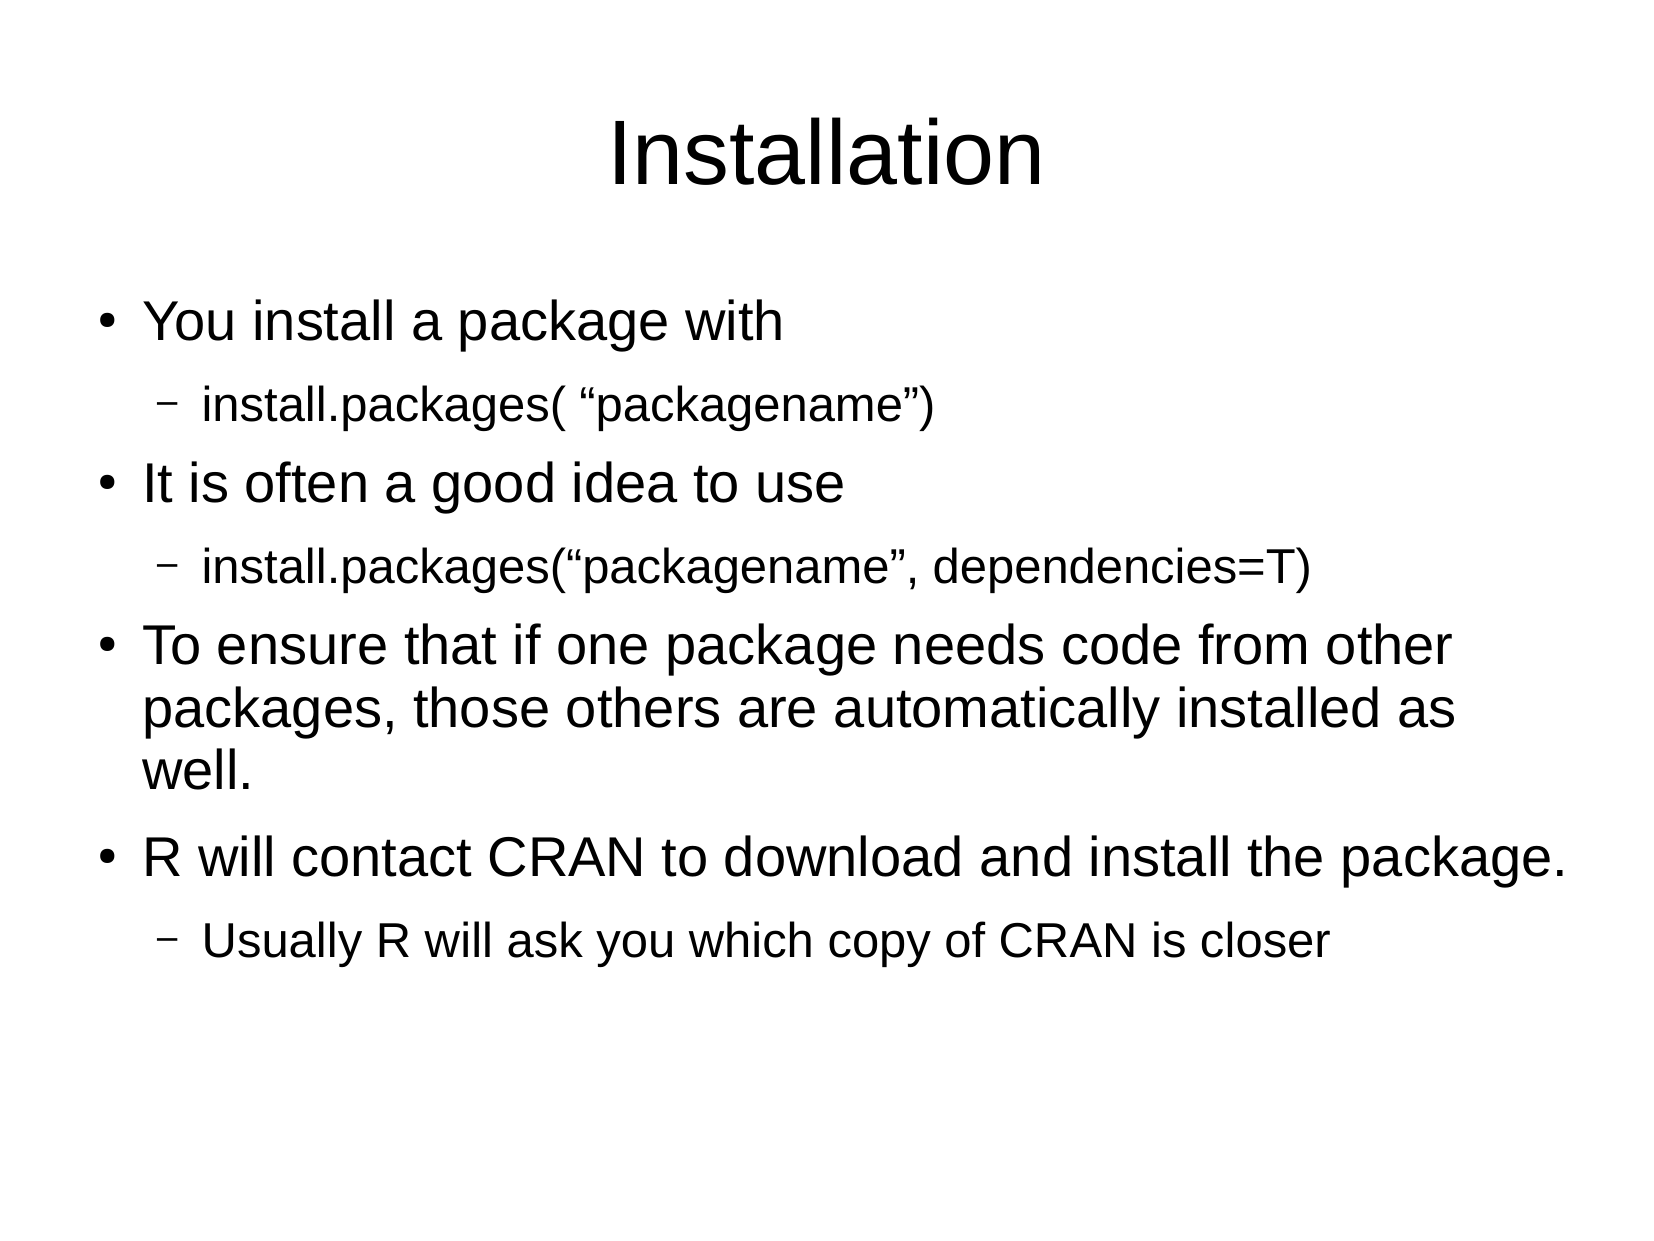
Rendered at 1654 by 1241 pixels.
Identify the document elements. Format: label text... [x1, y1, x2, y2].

list You install a package with install.packages( “packagename”) It is often a good idea to use install.packages(“packagename”, dependencies=T) To ensure that if one package needs code from other packages, those others are automatically installed as well. R will contact CRAN to download and install the package. Usually R will ask you which copy of CRAN is closer [82, 290, 1571, 1010]
title Installation [82, 49, 1571, 257]
